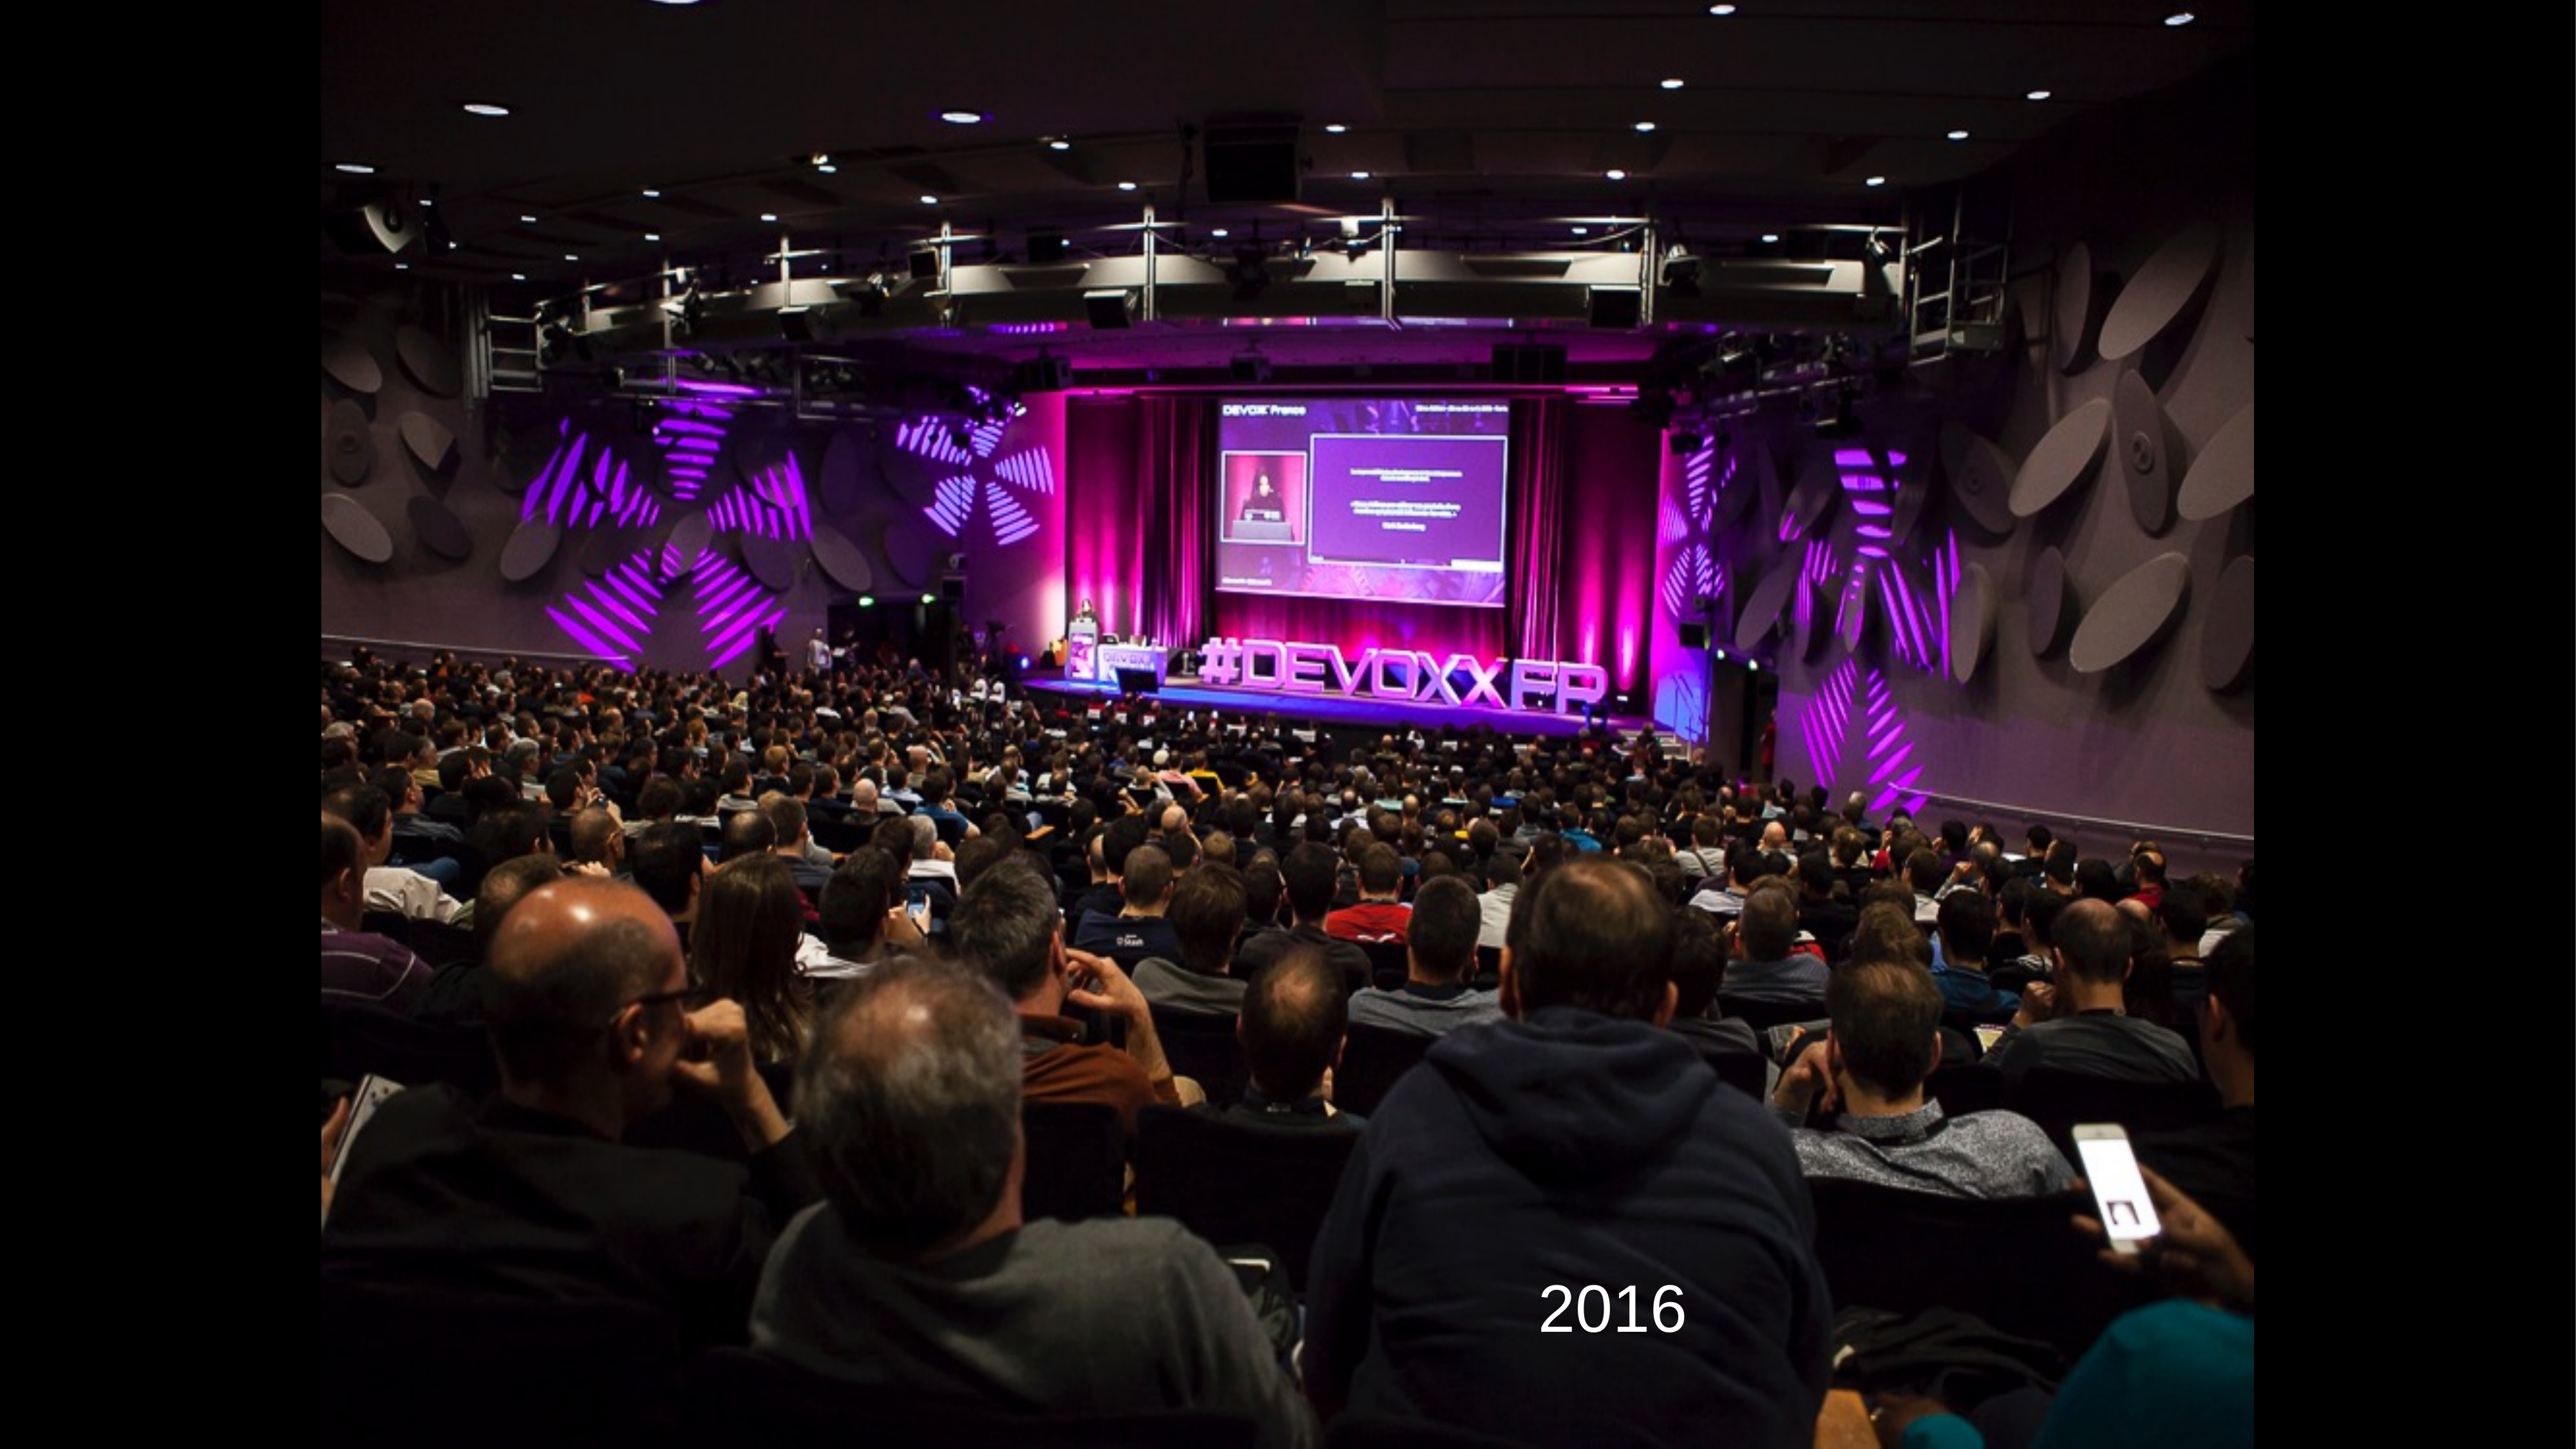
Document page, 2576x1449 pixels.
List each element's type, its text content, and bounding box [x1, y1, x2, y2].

picture [321, 0, 2254, 1449]
text_box 2016 [1530, 1260, 1696, 1357]
